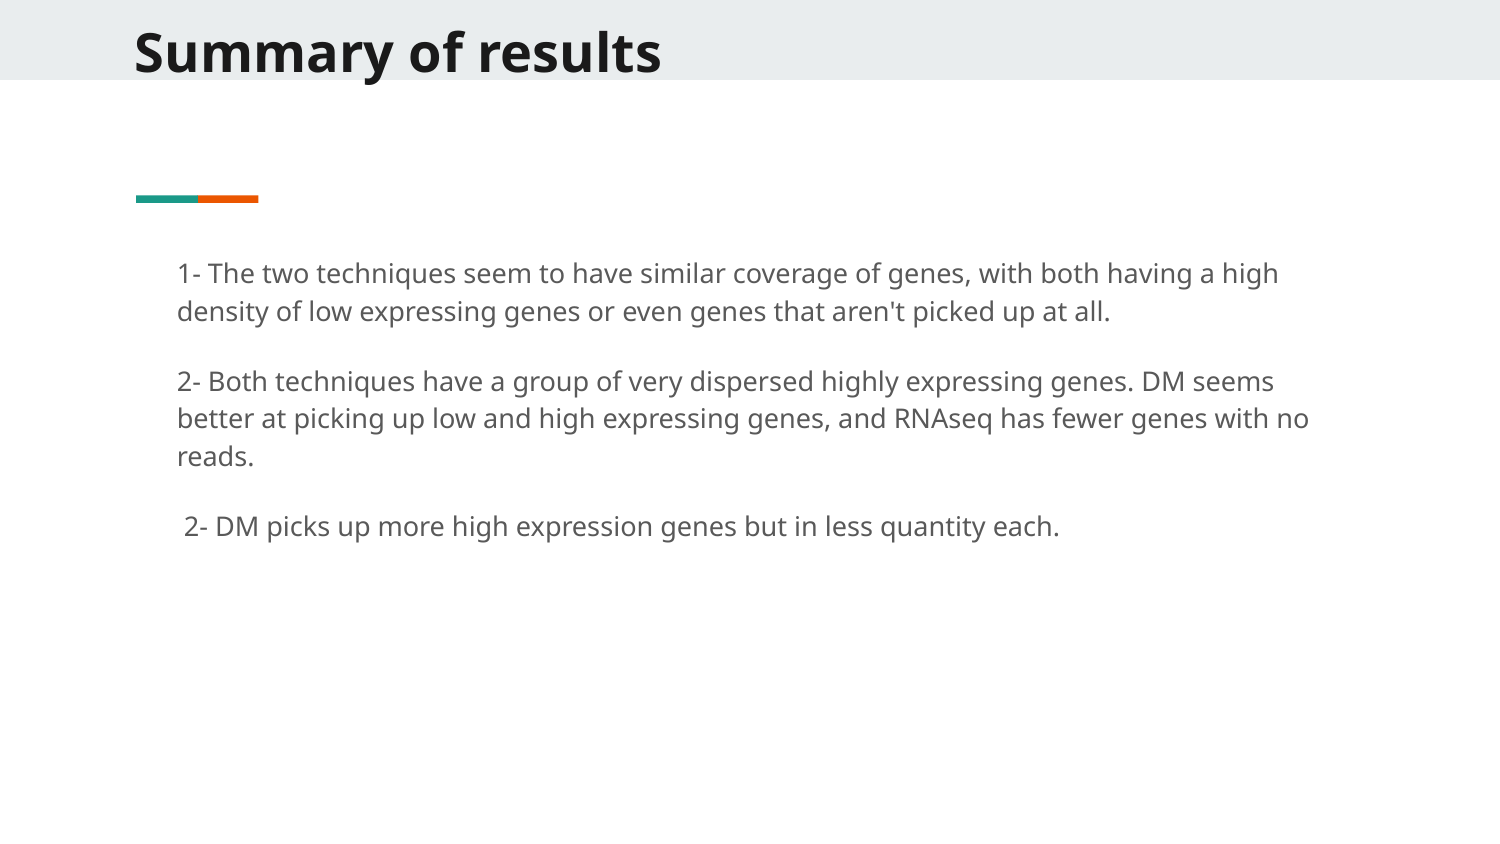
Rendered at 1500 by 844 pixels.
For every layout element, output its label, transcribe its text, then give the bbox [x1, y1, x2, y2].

list 1- The two techniques seem to have similar coverage of genes, with both having a high density of low expressing genes or even genes that aren't picked up at all. 2- Both techniques have a group of very dispersed highly expressing genes. DM seems better at picking up low and high expressing genes, and RNAseq has fewer genes with no reads. 2- DM picks up more high expression genes but in less quantity each. [161, 236, 1333, 730]
title Summary of results [119, 3, 1381, 92]
